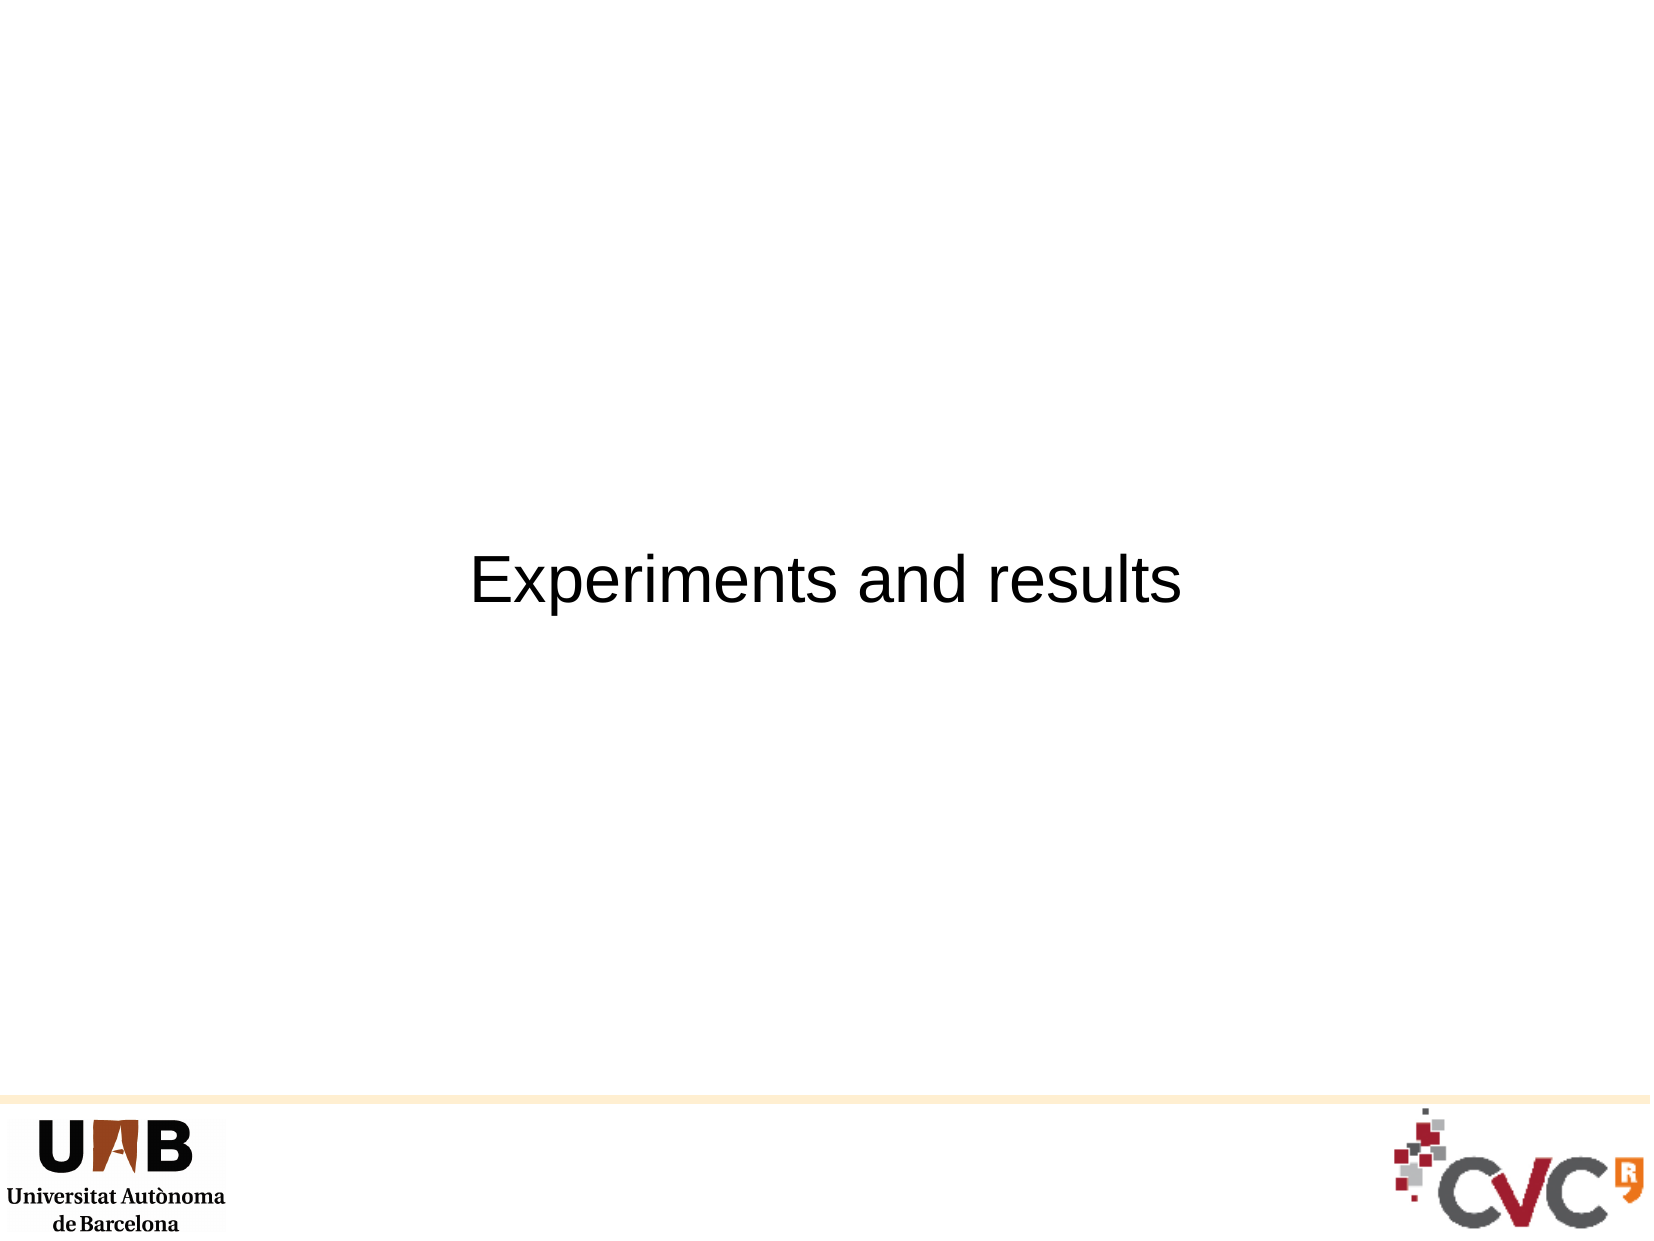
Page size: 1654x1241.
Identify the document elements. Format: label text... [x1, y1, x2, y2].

picture [1393, 1107, 1650, 1235]
picture [7, 1119, 226, 1232]
subtitle Experiments and results [82, 56, 1571, 1095]
